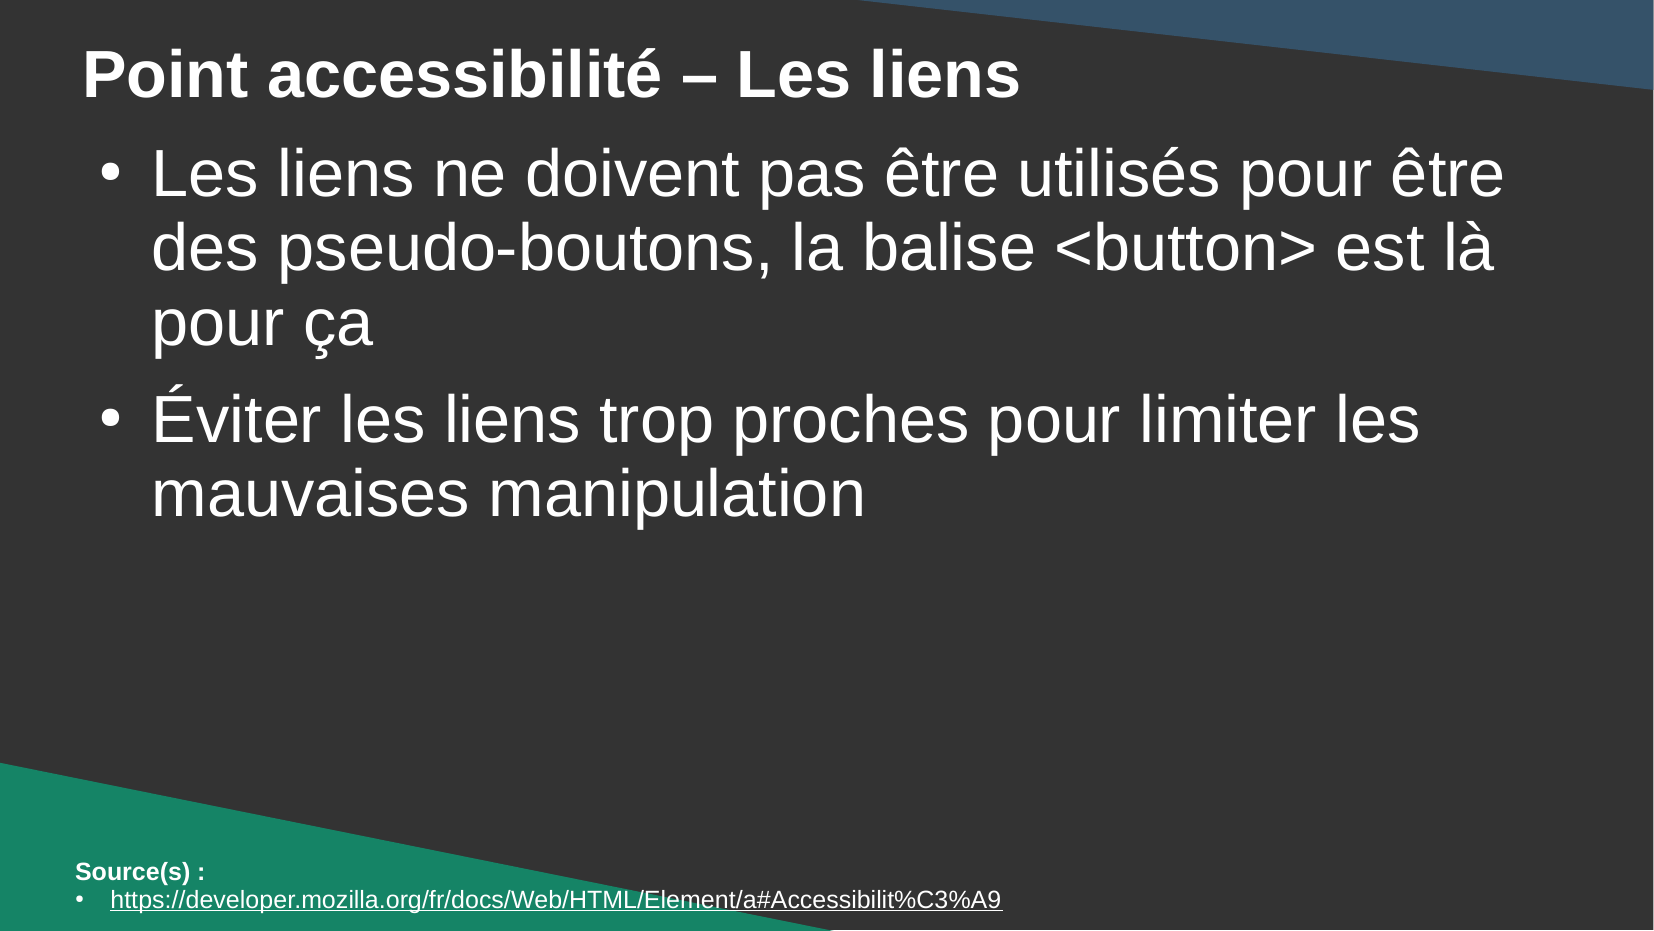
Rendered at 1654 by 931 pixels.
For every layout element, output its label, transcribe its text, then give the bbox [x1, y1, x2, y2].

title Point accessibilité – Les liens [82, 37, 1571, 122]
text_box Source(s) : https://developer.mozilla.org/fr/docs/Web/HTML/Element/a#Accessibilit%C3%A9 [60, 850, 1546, 931]
text_box [0, 762, 433, 931]
text_box [857, 0, 1654, 90]
list Les liens ne doivent pas être utilisés pour être des pseudo-boutons, la balise <button> est là pour ça Éviter les liens trop proches pour limiter les mauvaises manipulation [80, 135, 1605, 815]
